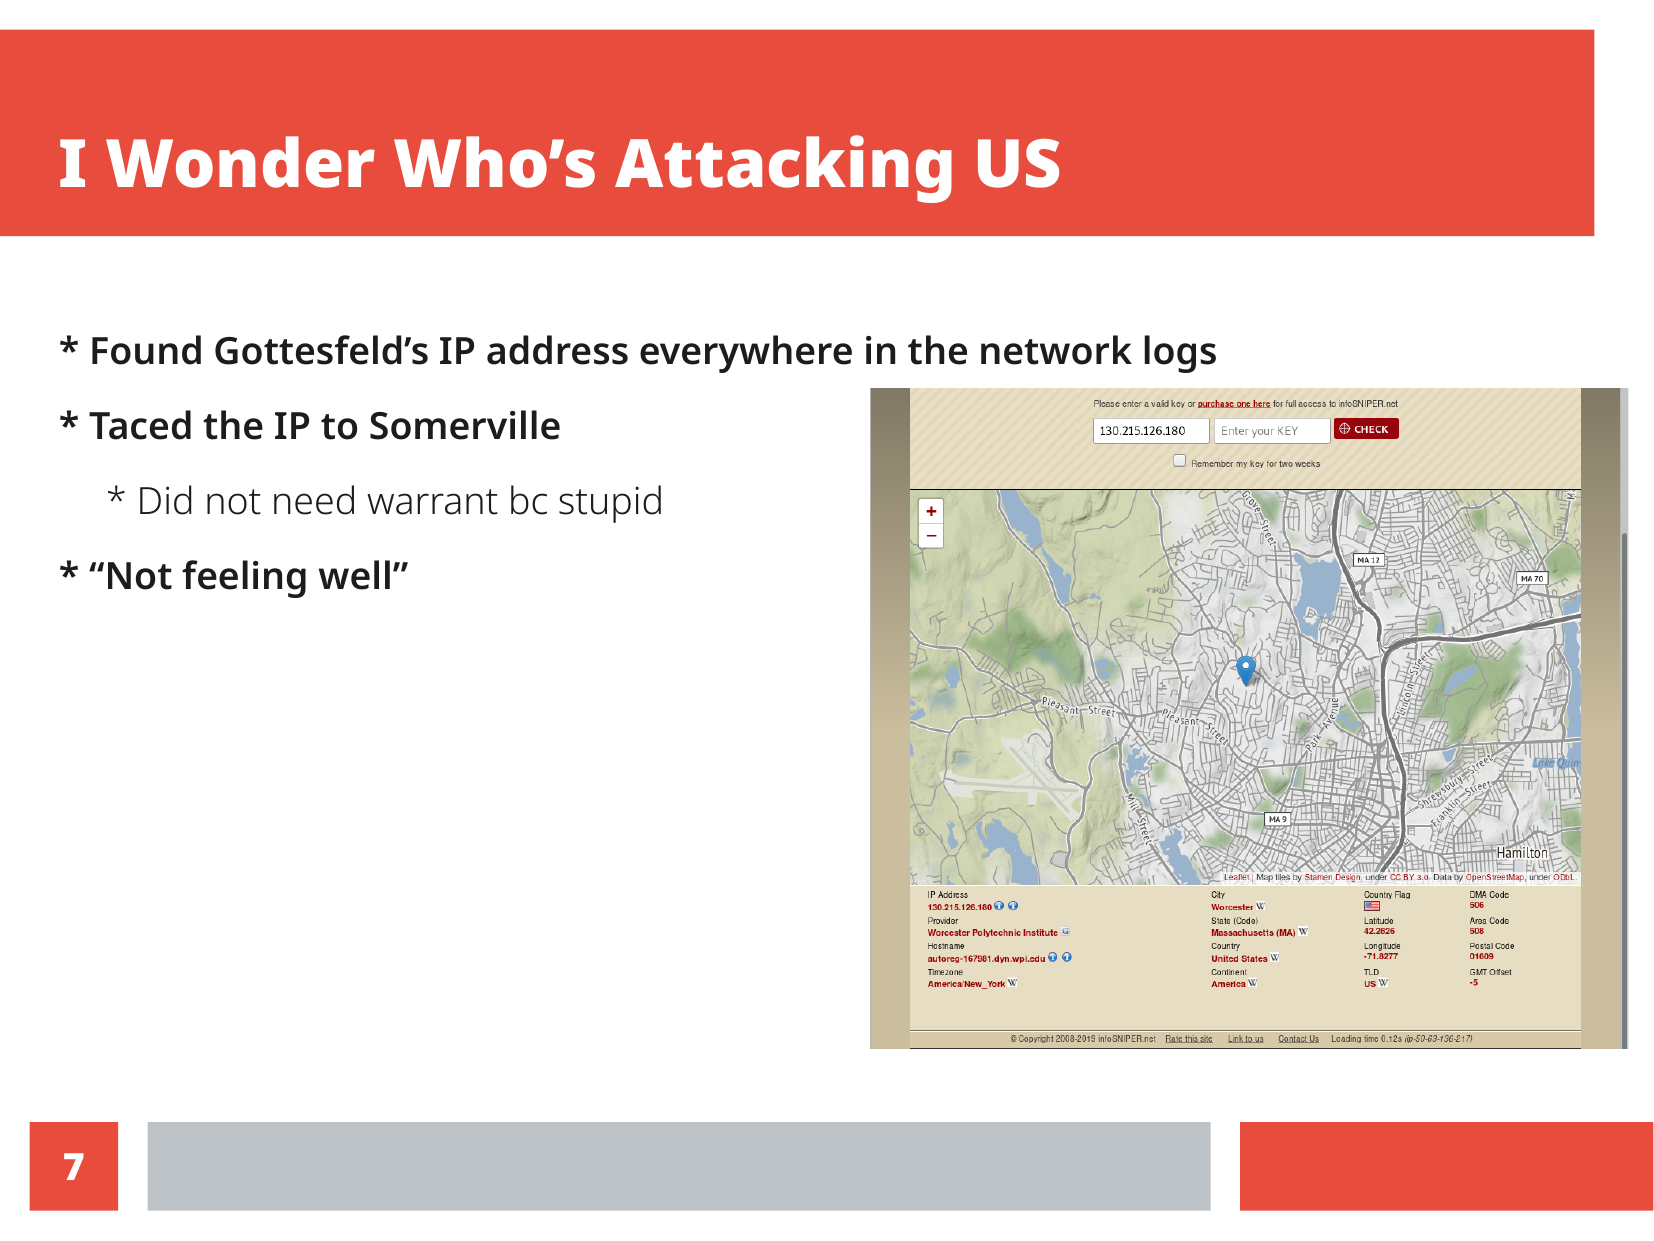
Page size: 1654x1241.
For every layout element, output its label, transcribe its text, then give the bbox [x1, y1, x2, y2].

list * Found Gottesfeld’s IP address everywhere in the network logs * Taced the IP to Somerville * Did not need warrant bc stupid * “Not feeling well” [59, 324, 1565, 1093]
title I Wonder Who’s Attacking US [59, 59, 1595, 207]
picture [870, 388, 1629, 1049]
